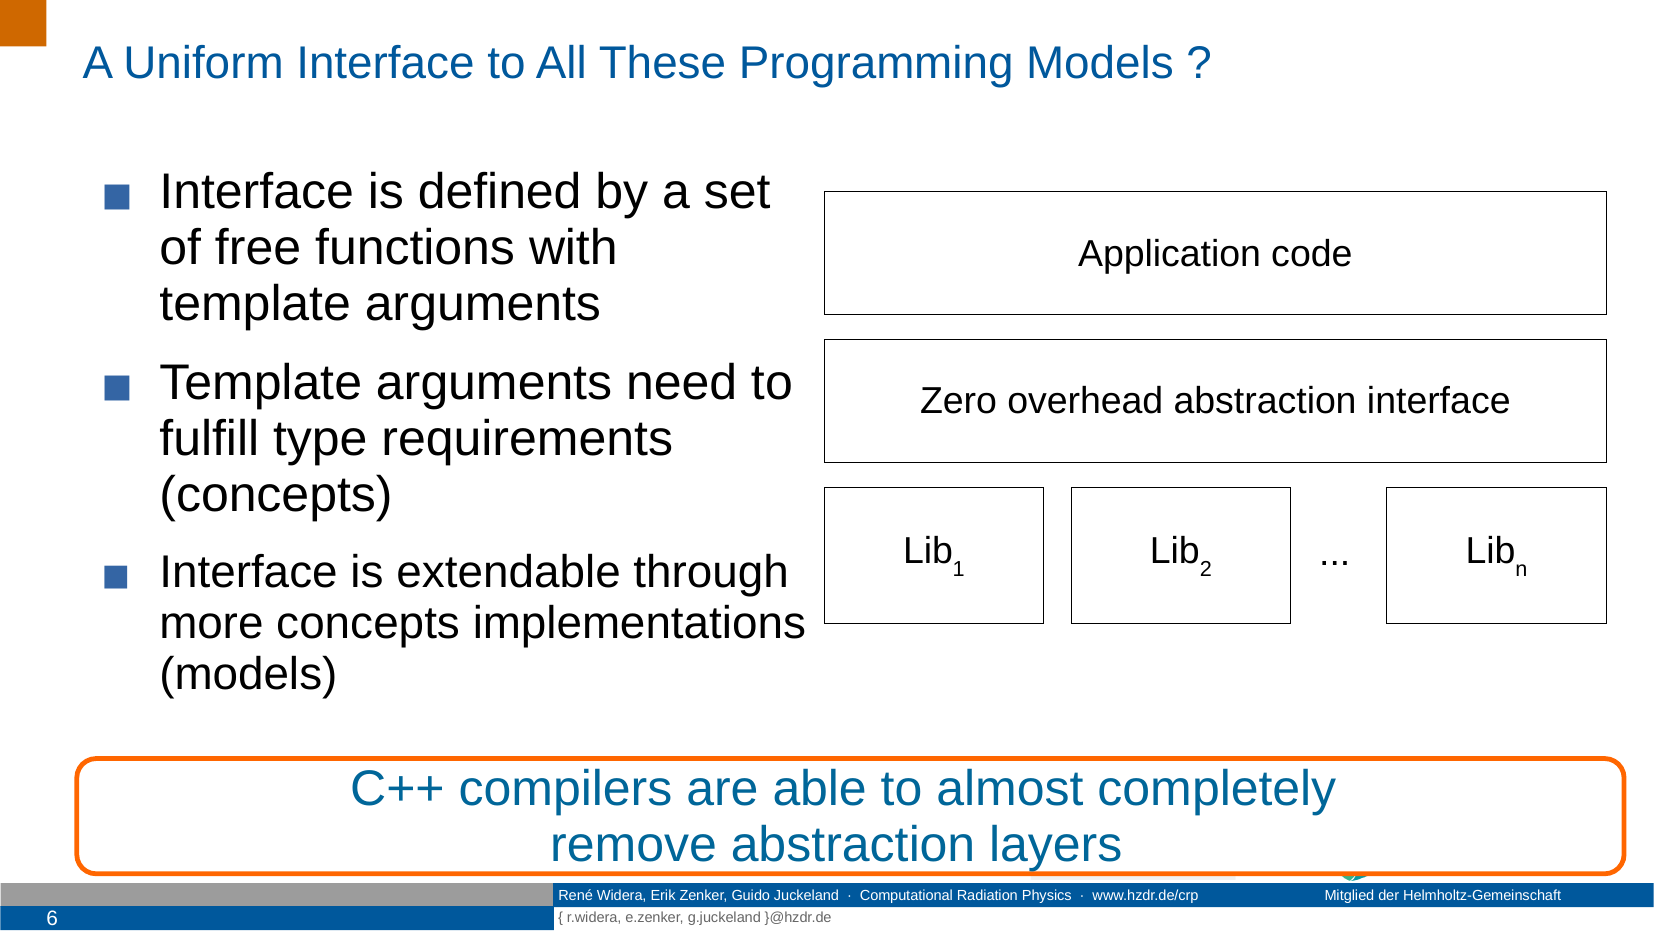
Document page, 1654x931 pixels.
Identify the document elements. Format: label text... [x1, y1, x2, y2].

picture [1252, 874, 1383, 881]
text_box ... [1304, 524, 1376, 584]
text_box Application code [824, 191, 1607, 315]
text_box Libn [1386, 487, 1607, 624]
picture [1017, 874, 1249, 894]
picture [1386, 874, 1582, 881]
list Interface is defined by a set of free functions with template arguments Template arguments need to fulfill type requirements (concepts) Interface is extendable through more concepts implementations (models) [82, 163, 809, 815]
text_box Zero overhead abstraction interface [824, 339, 1607, 463]
text_box Lib1 [824, 487, 1044, 624]
title A Uniform Interface to All These Programming Models ? [82, 36, 1571, 143]
text_box Lib2 [1071, 487, 1291, 624]
text_box C++ compilers are able to almost completely remove abstraction layers [76, 758, 1625, 874]
